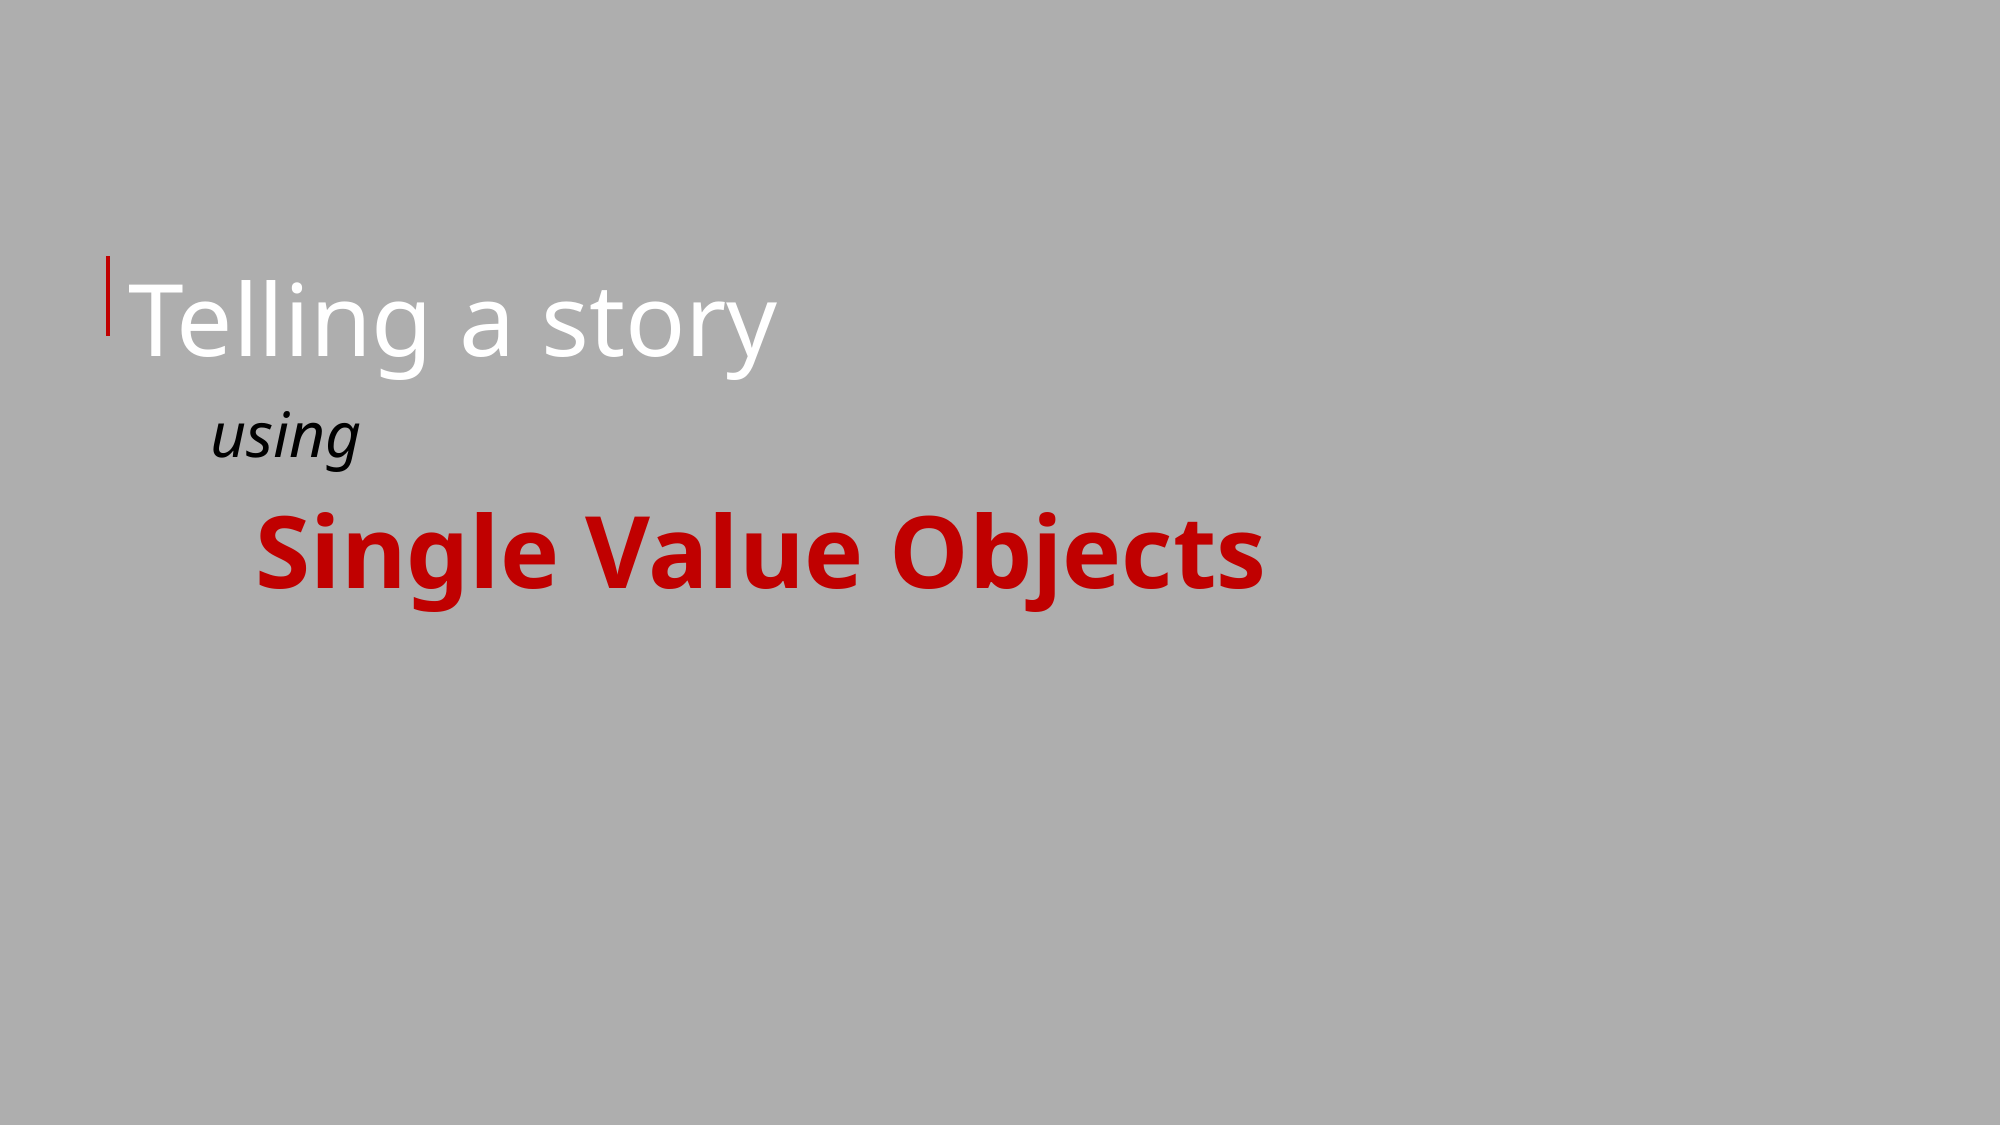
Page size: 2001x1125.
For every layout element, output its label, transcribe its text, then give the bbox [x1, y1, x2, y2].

text_box using [195, 387, 382, 479]
text_box Telling a story [113, 189, 798, 364]
text_box Single Value Objects [240, 481, 1371, 618]
text_box [0, 0, 2000, 1125]
